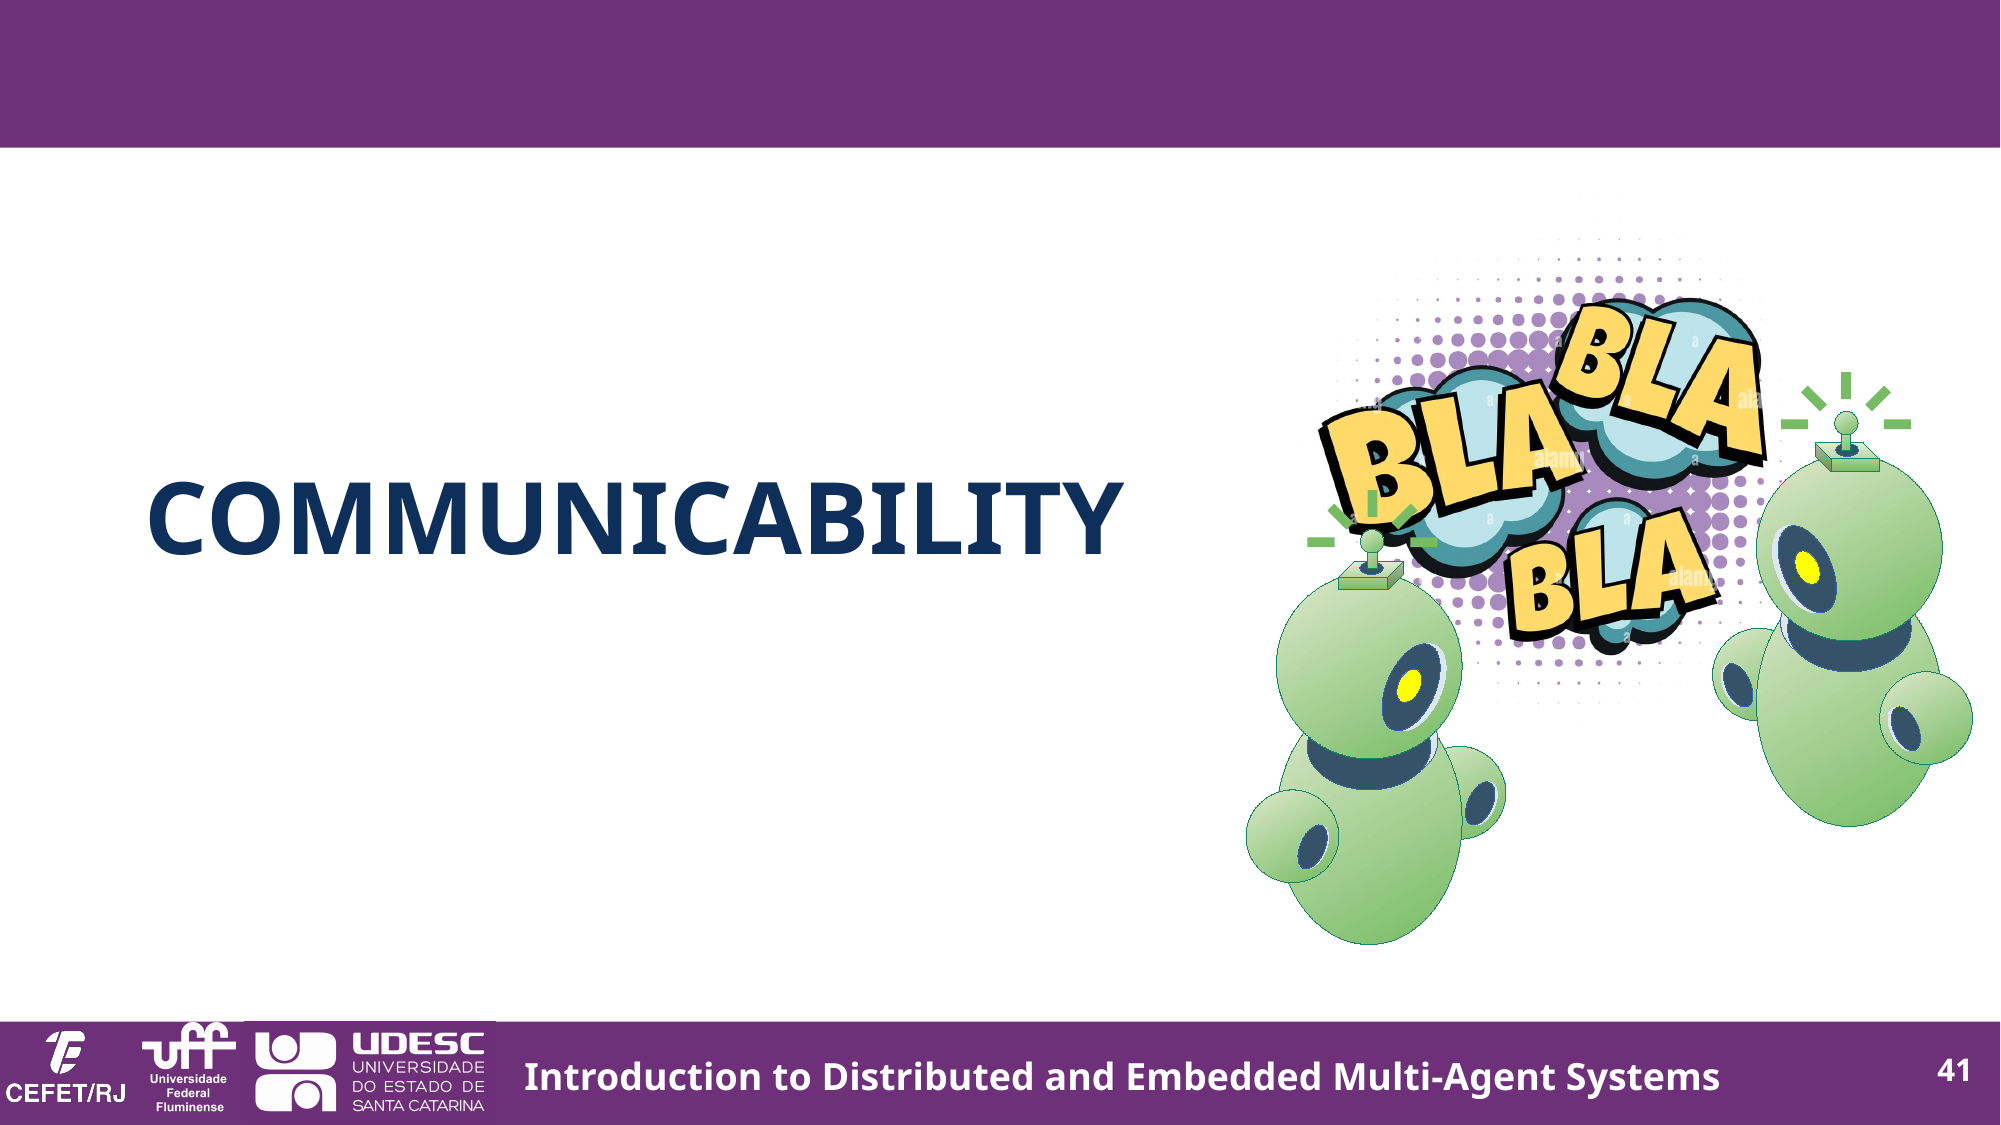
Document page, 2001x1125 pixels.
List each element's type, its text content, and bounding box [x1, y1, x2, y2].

text_box [1367, 490, 1378, 518]
picture [141, 1021, 237, 1117]
text_box [1841, 372, 1851, 400]
picture [1851, 432, 1855, 442]
picture [6, 1009, 125, 1125]
text_box [1781, 419, 1809, 430]
text_box [1410, 537, 1438, 548]
text_box [1307, 537, 1335, 548]
text_box [1246, 562, 1506, 945]
text_box [1359, 529, 1384, 575]
text_box [1834, 411, 1859, 457]
picture [244, 1021, 496, 1123]
text_box [1327, 503, 1354, 530]
text_box [1865, 385, 1892, 412]
text_box COMMUNICABILITY [23, 447, 1247, 582]
text_box [1883, 419, 1912, 430]
picture [1263, 165, 1855, 727]
text_box [1712, 444, 1973, 827]
text_box [1391, 503, 1418, 530]
text_box [1800, 385, 1827, 412]
